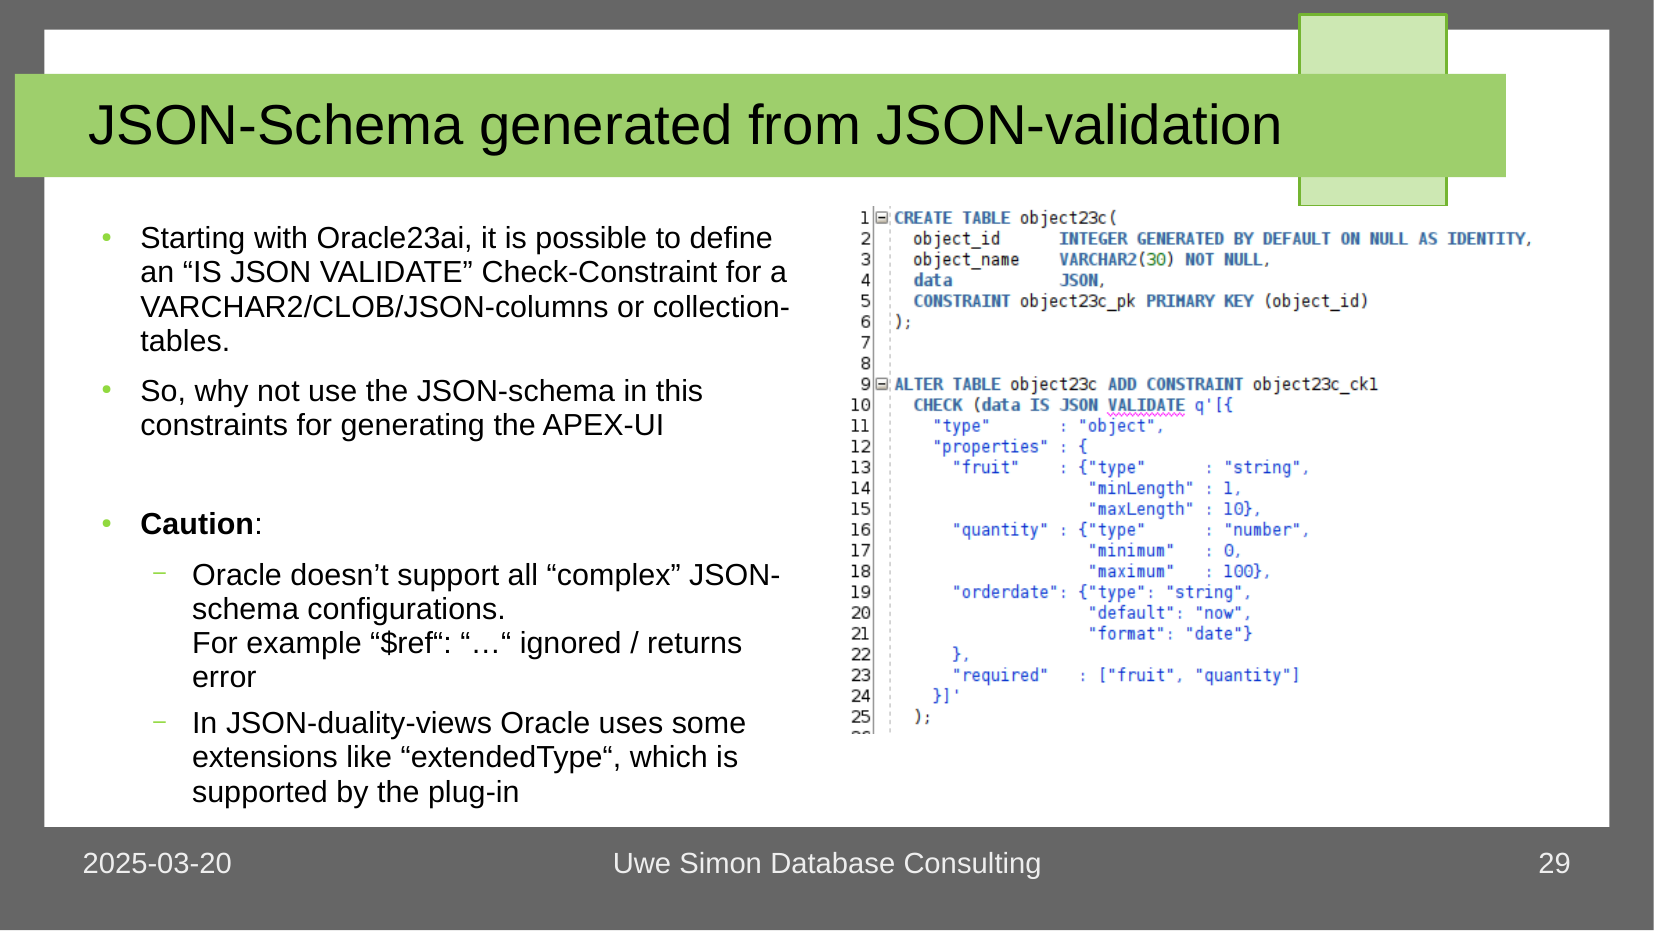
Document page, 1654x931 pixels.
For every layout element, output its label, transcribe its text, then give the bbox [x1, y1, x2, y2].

picture [848, 206, 1548, 734]
title JSON-Schema generated from JSON-validation [88, 73, 1506, 178]
list Starting with Oracle23ai, it is possible to define an “IS JSON VALIDATE” Check-Constraint for a VARCHAR2/CLOB/JSON-columns or collection-tables. So, why not use the JSON-schema in this constraints for generating the APEX-UI Caution: Oracle doesn’t support all “complex” JSON-schema configurations. For example “$ref“: “…“ ignored / returns error In JSON-duality-views Oracle uses some extensions like “extendedType“, which is supported by the plug-in [88, 221, 809, 813]
